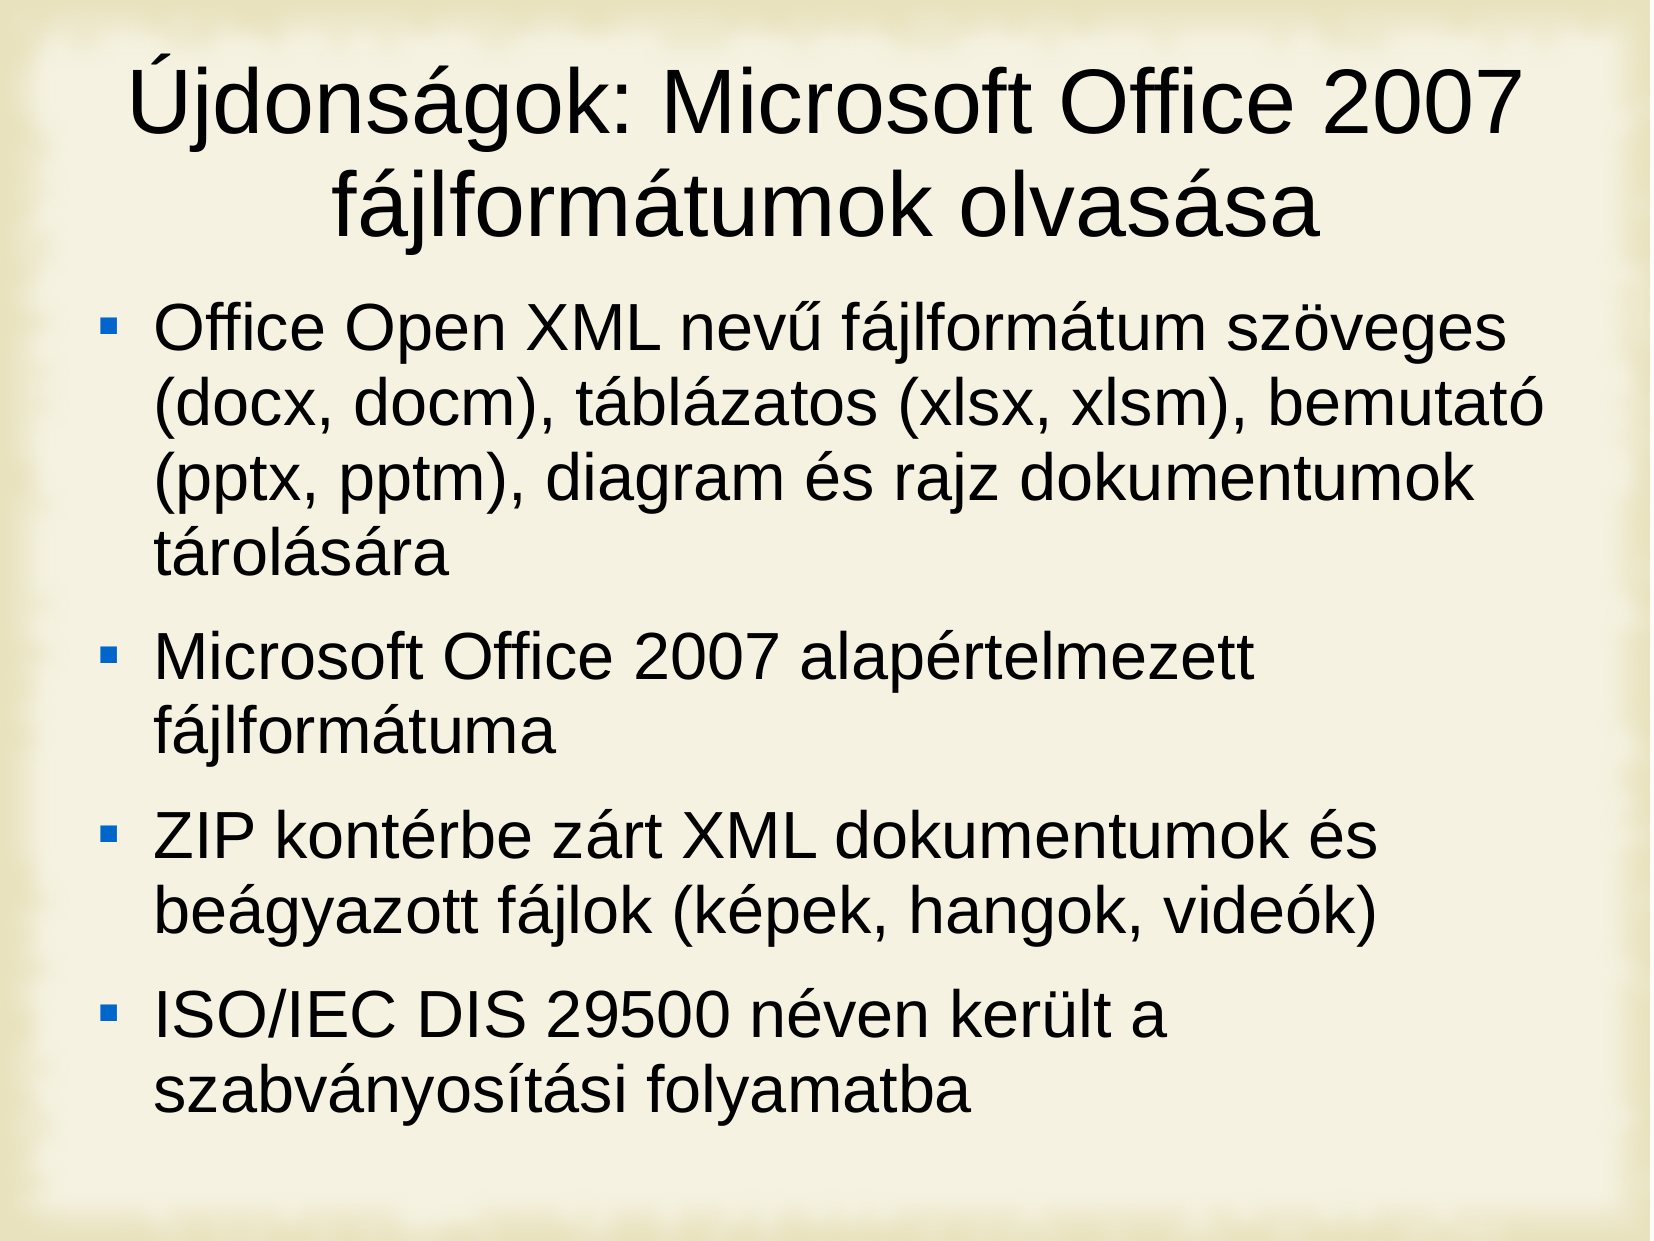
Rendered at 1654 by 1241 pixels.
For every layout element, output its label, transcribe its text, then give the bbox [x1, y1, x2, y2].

picture [0, 0, 1651, 1241]
title Újdonságok: Microsoft Office 2007 fájlformátumok olvasása [82, 42, 1571, 264]
list Office Open XML nevű fájlformátum szöveges (docx, docm), táblázatos (xlsx, xlsm), bemutató (pptx, pptm), diagram és rajz dokumentumok tárolására Microsoft Office 2007 alapértelmezett fájlformátuma ZIP kontérbe zárt XML dokumentumok és beágyazott fájlok (képek, hangok, videók) ISO/IEC DIS 29500 néven került a szabványosítási folyamatba [82, 290, 1571, 1127]
